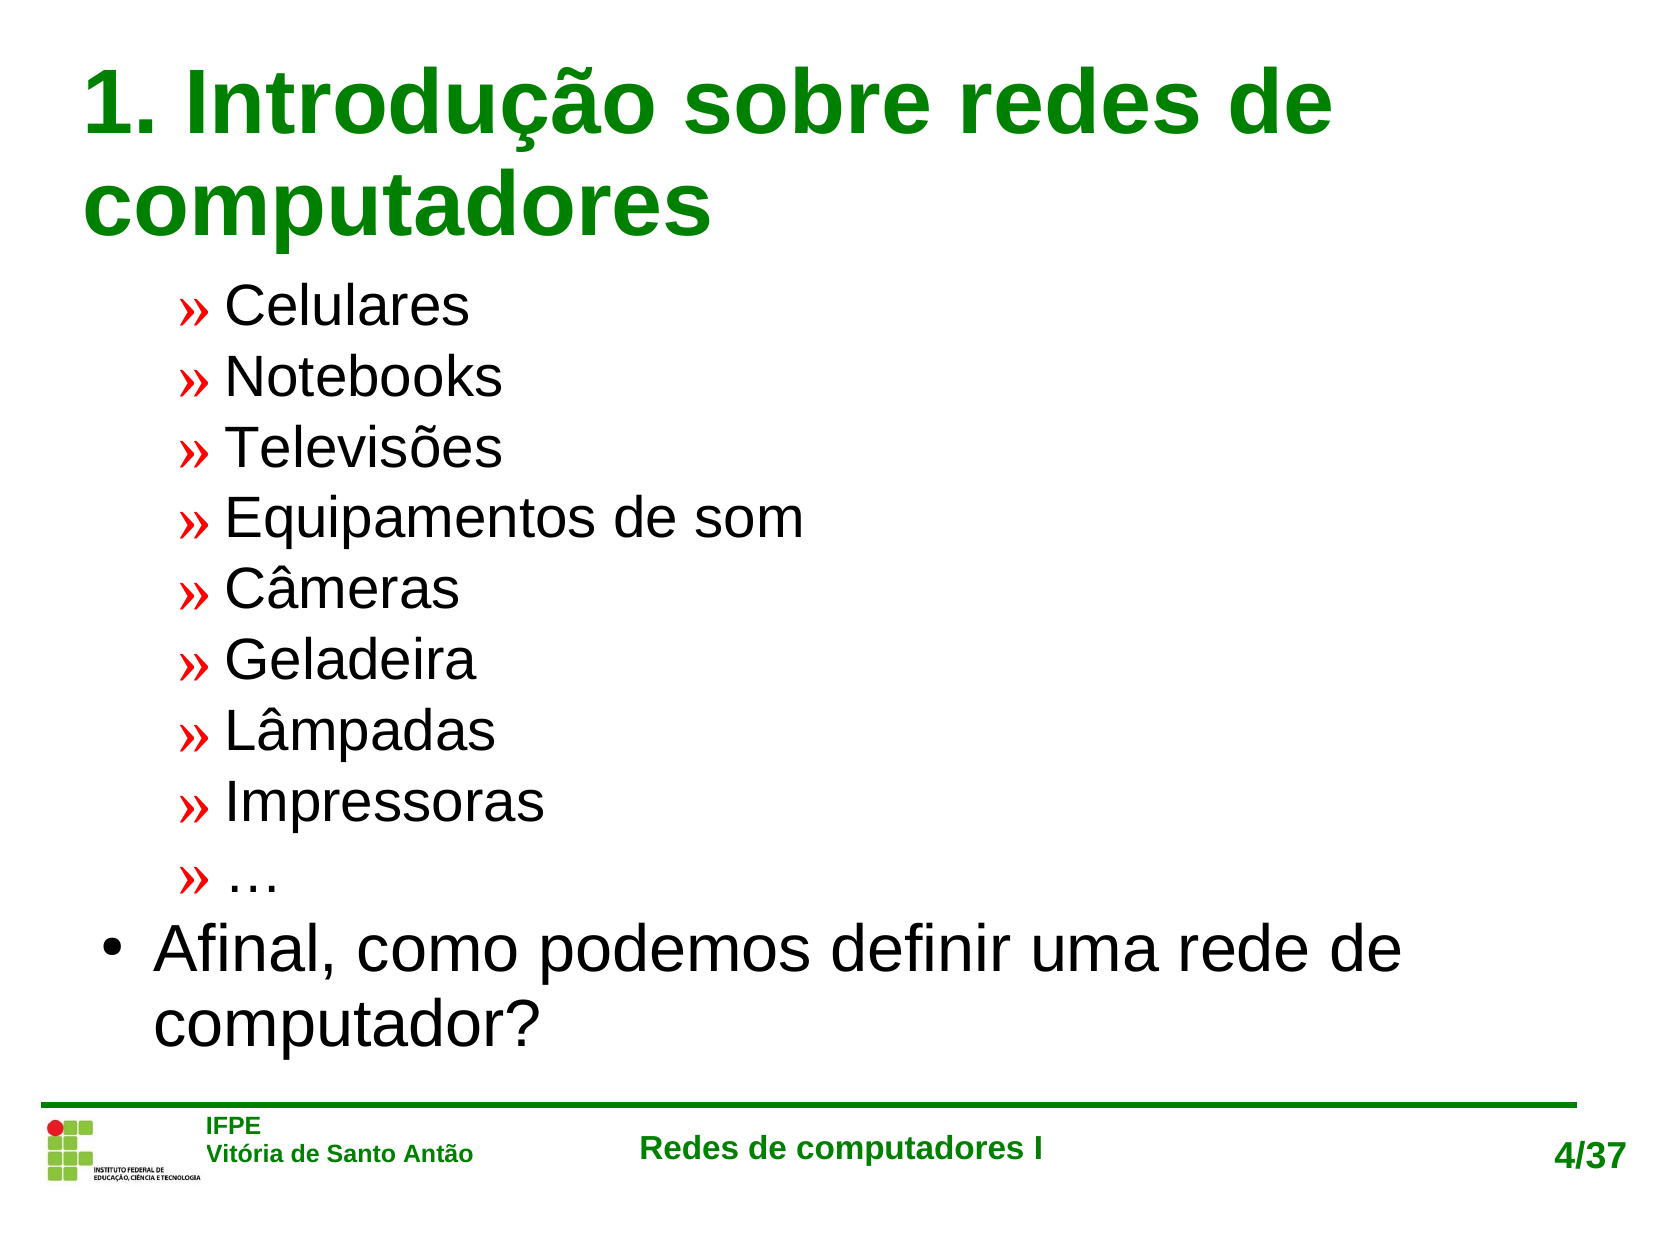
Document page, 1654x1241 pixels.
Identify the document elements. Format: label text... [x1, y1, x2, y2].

picture [39, 1111, 207, 1191]
title 1. Introdução sobre redes de computadores [82, 49, 1571, 257]
list Celulares Notebooks Televisões Equipamentos de som Câmeras Geladeira Lâmpadas Impressoras … Afinal, como podemos definir uma rede de computador? [82, 272, 1571, 1132]
